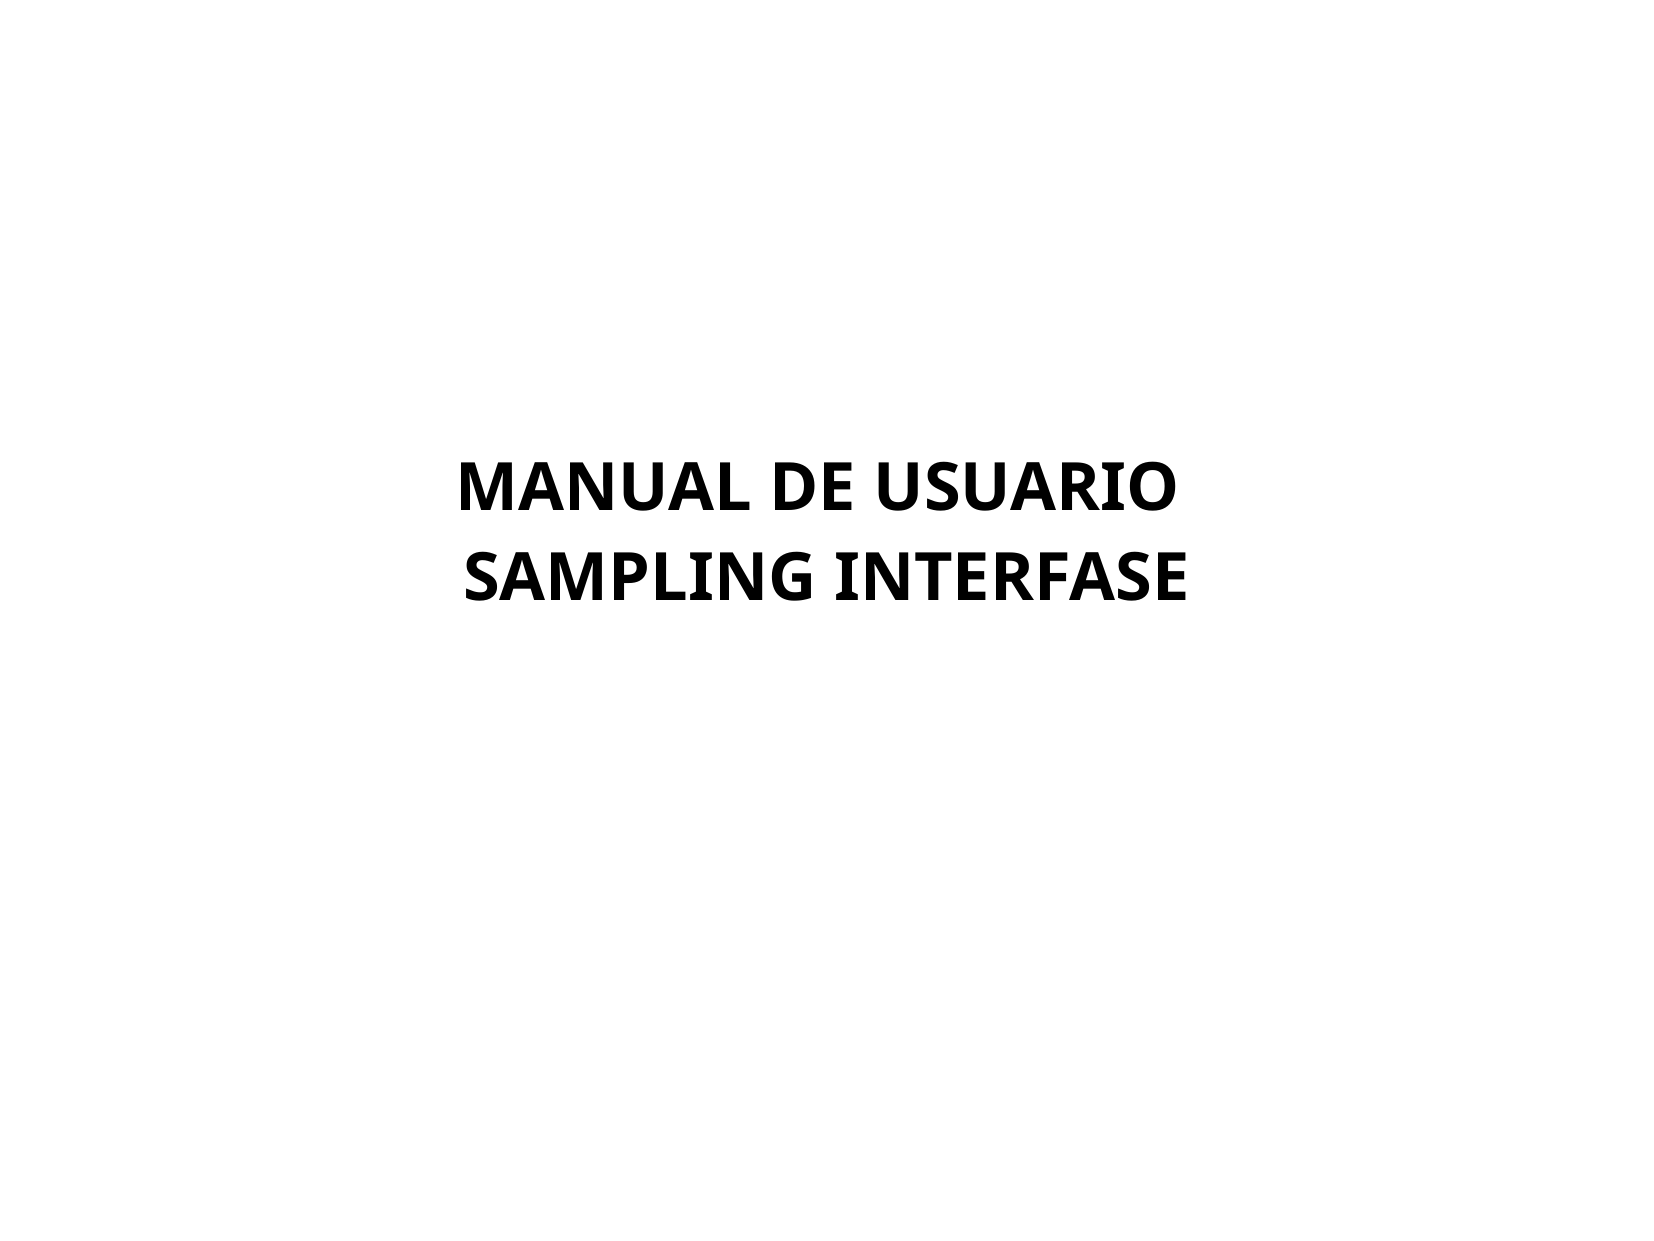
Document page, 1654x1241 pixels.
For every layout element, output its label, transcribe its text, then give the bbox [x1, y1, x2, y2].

subtitle MANUAL DE USUARIO SAMPLING INTERFASE [82, 49, 1571, 1010]
